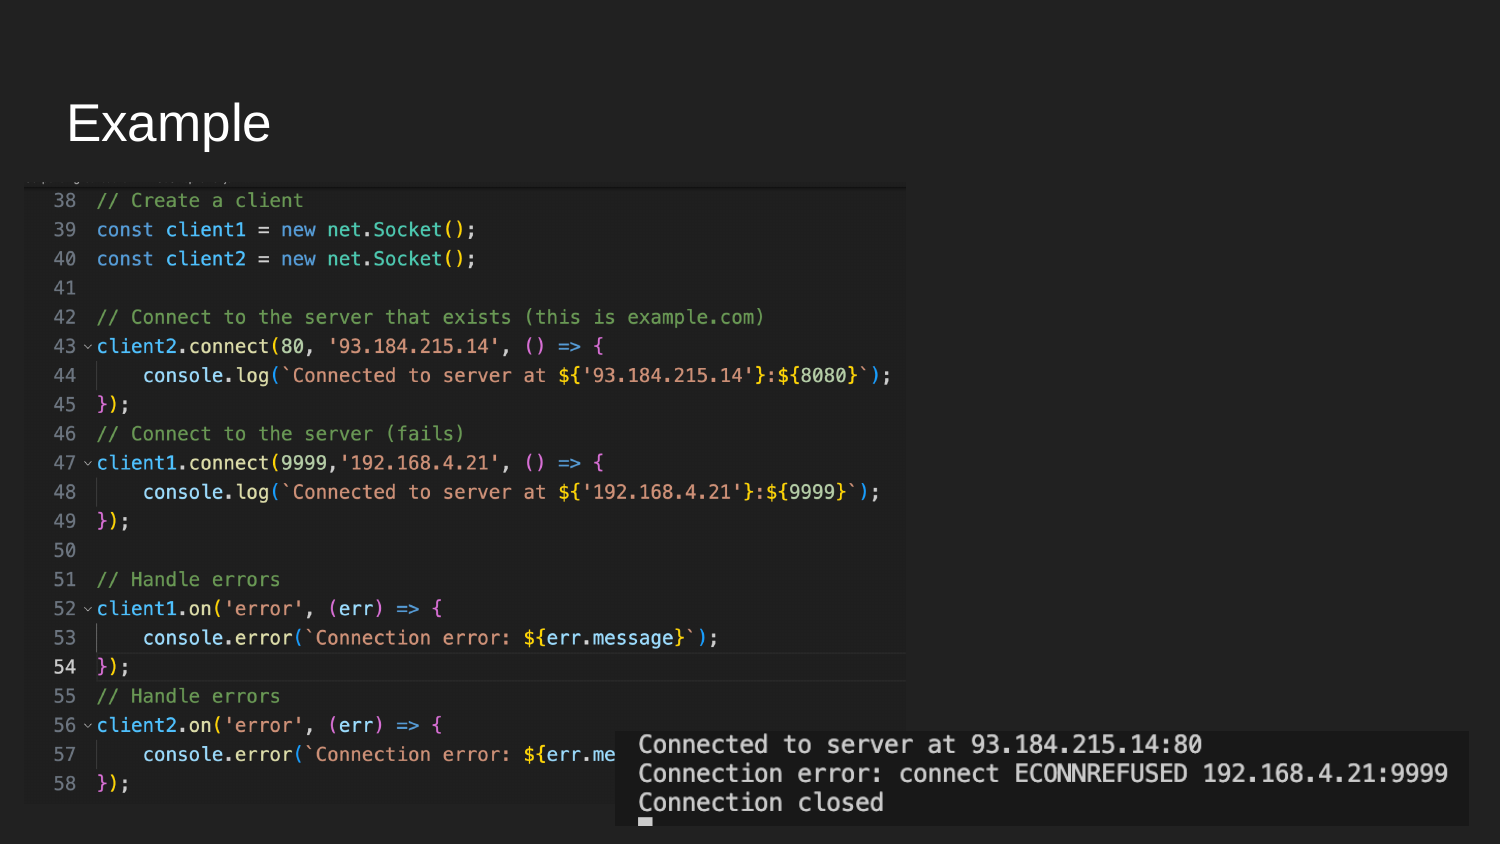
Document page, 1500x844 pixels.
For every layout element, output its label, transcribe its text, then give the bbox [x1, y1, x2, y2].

title Example [51, 72, 1449, 167]
picture [24, 182, 1469, 826]
